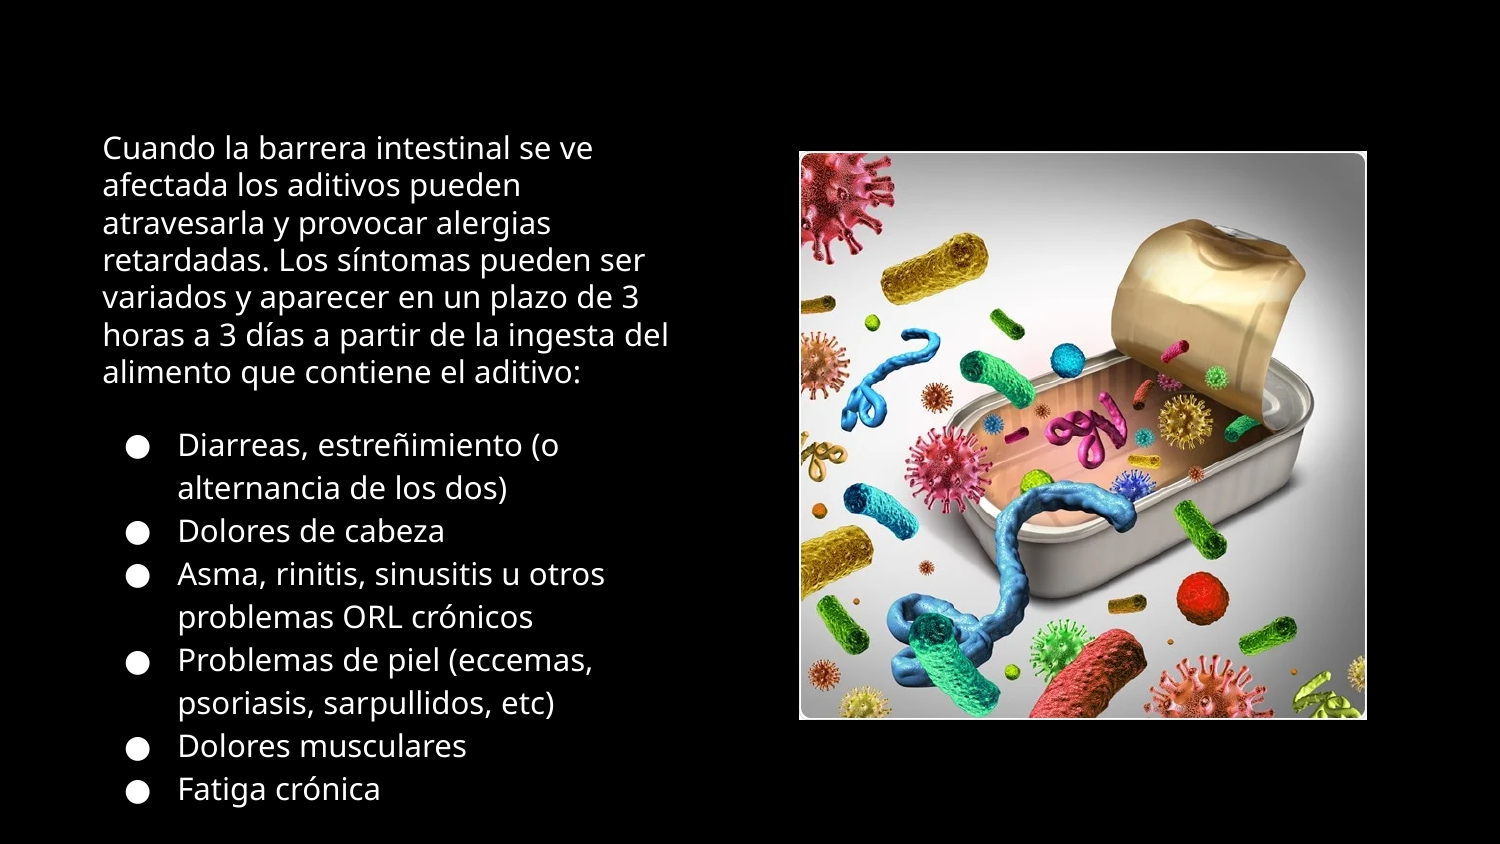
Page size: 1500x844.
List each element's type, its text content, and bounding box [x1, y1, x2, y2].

picture [799, 151, 1367, 720]
text_box Cuando la barrera intestinal se ve afectada los aditivos pueden atravesarla y provocar alergias retardadas. Los síntomas pueden ser variados y aparecer en un plazo de 3 horas a 3 días a partir de la ingesta del alimento que contiene el aditivo: Diarreas, estreñimiento (o alternancia de los dos) Dolores de cabeza Asma, rinitis, sinusitis u otros problemas ORL crónicos Problemas de piel (eccemas, psoriasis, sarpullidos, etc) Dolores musculares Fatiga crónica [87, 112, 704, 844]
